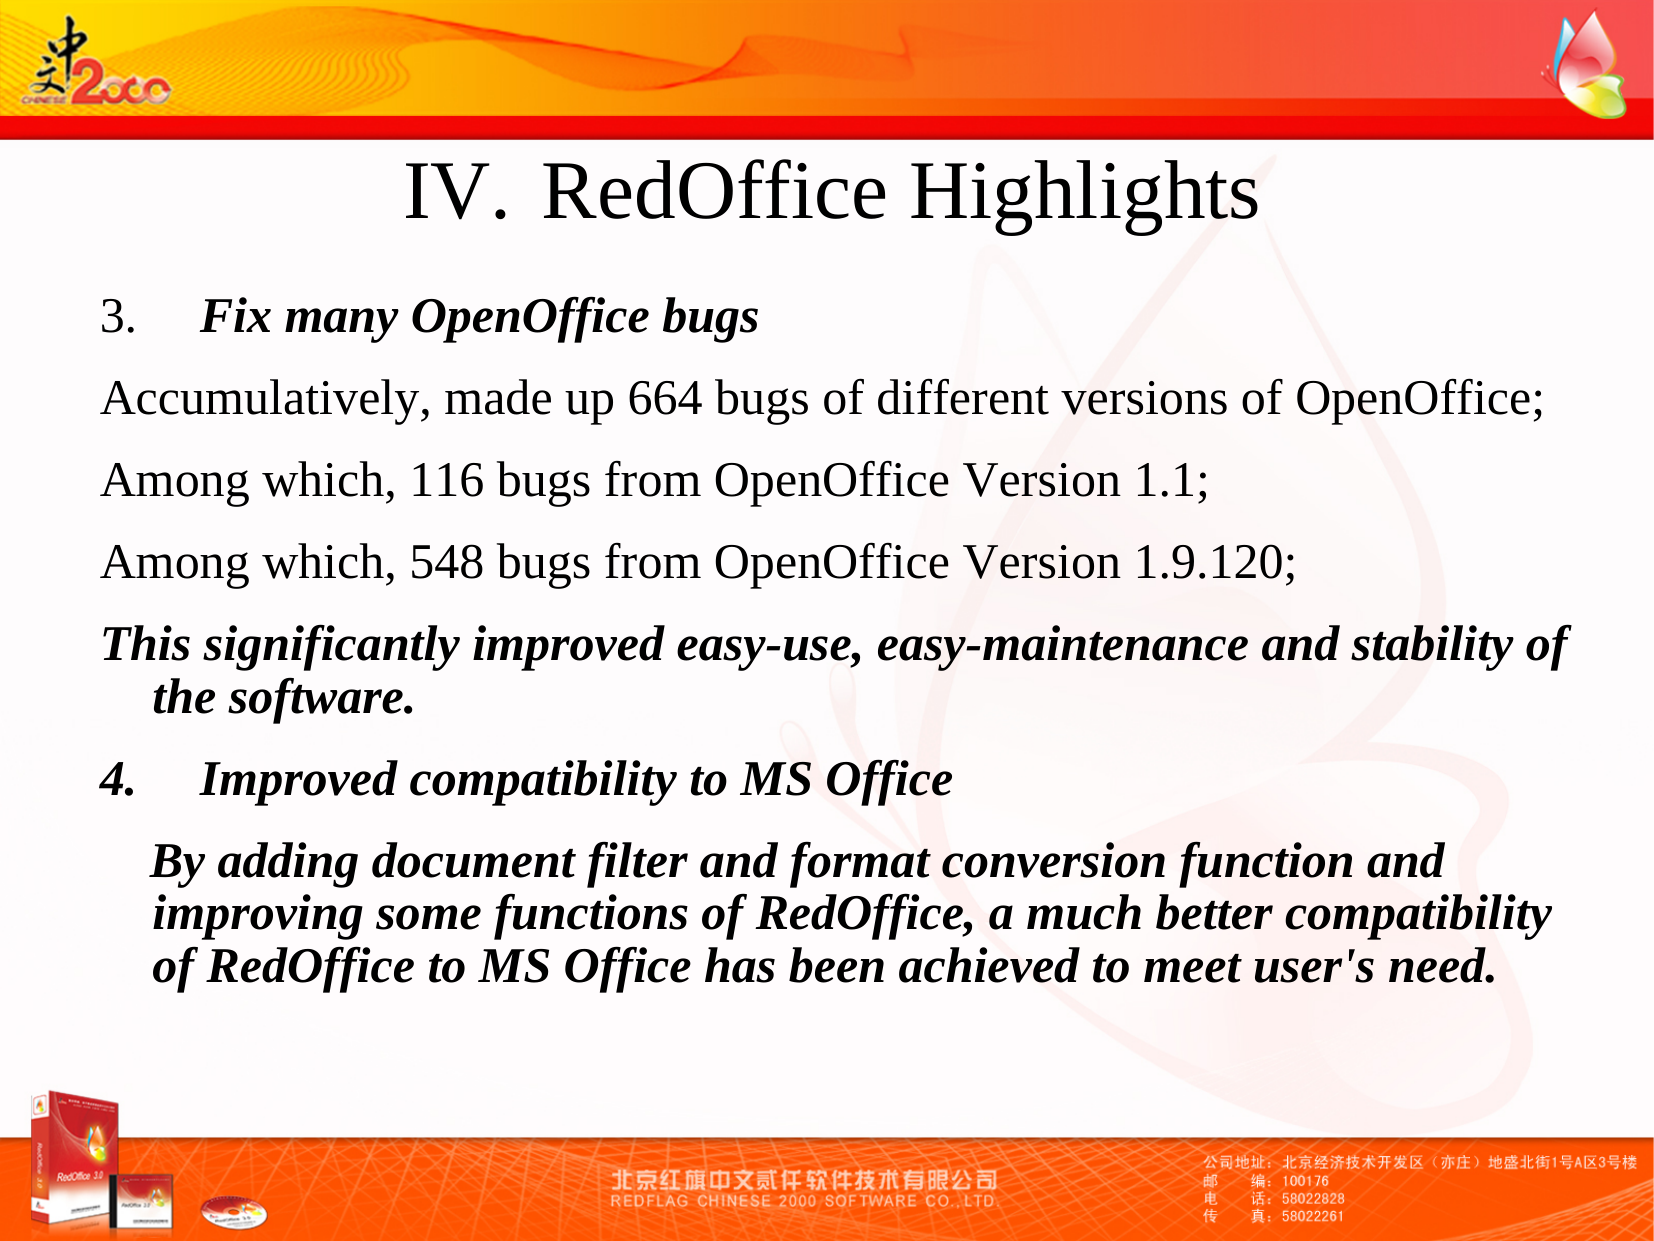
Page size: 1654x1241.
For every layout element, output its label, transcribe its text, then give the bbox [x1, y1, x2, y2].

picture [0, 0, 1654, 1241]
list 3. Fix many OpenOffice bugs Accumulatively, made up 664 bugs of different versions of OpenOffice; Among which, 116 bugs from OpenOffice Version 1.1; Among which, 548 bugs from OpenOffice Version 1.9.120; This significantly improved easy-use, easy-maintenance and stability of the software. 4. Improved compatibility to MS Office By adding document filter and format conversion function and improving some functions of RedOffice, a much better compatibility of RedOffice to MS Office has been achieved to meet user's need. [82, 290, 1607, 1153]
title IV. RedOffice Highlights [88, 144, 1577, 240]
